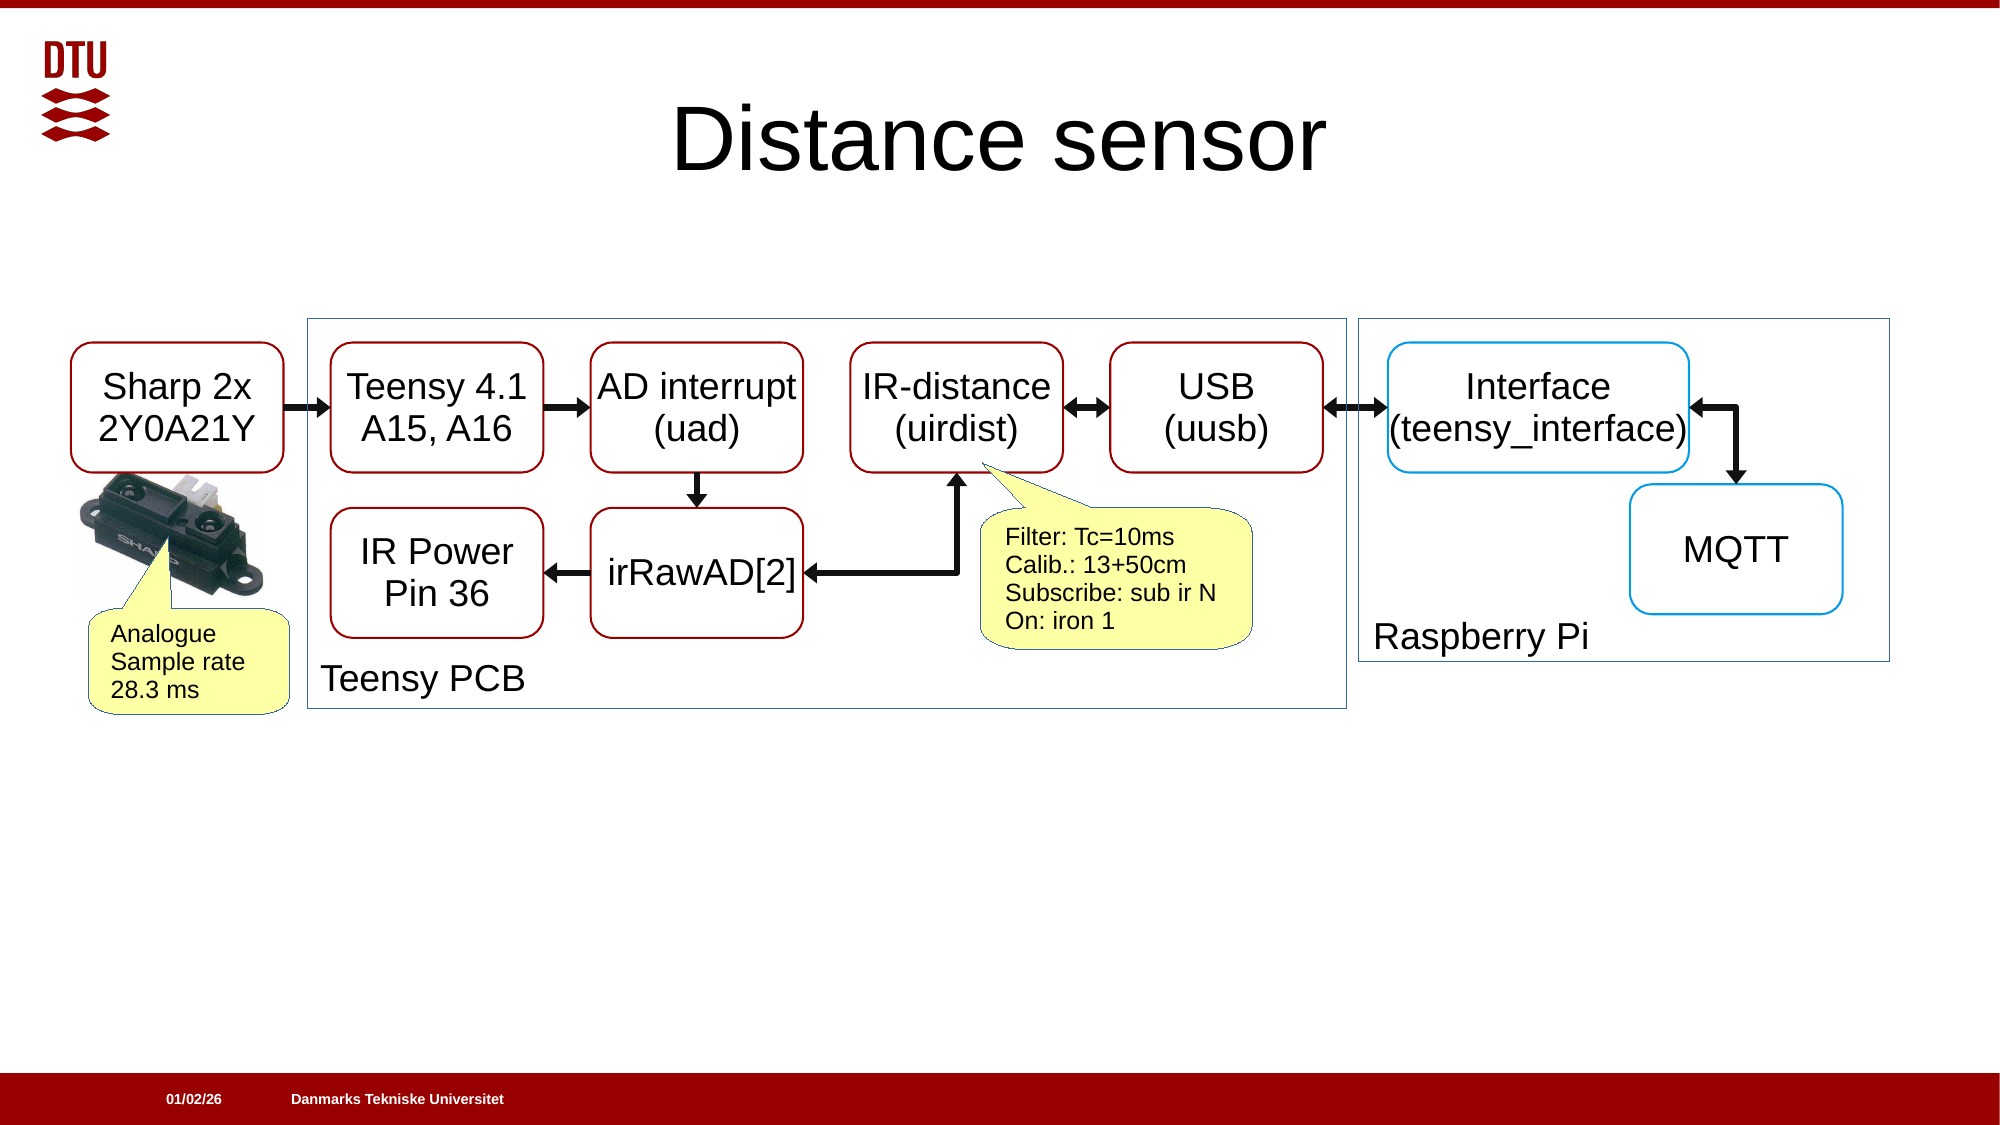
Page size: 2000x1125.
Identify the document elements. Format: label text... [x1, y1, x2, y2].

text_box Interface (teensy_interface) [1387, 342, 1690, 473]
title Distance sensor [99, 44, 1900, 233]
text_box Teensy PCB [308, 649, 567, 707]
text_box Analogue Sample rate 28.3 ms [88, 536, 290, 715]
text_box irRawAD[2] [590, 507, 804, 638]
text_box AD interrupt (uad) [590, 342, 804, 473]
text_box USB (uusb) [1110, 342, 1323, 473]
text_box MQTT [1629, 484, 1843, 615]
picture [78, 468, 265, 603]
text_box Teensy 4.1 A15, A16 [330, 342, 544, 473]
text_box IR Power Pin 36 [330, 507, 544, 638]
text_box IR-distance (uirdist) [850, 342, 1064, 473]
text_box Filter: Tc=10ms Calib.: 13+50cm Subscribe: sub ir N On: iron 1 [980, 462, 1253, 650]
text_box Sharp 2x 2Y0A21Y [70, 342, 284, 473]
text_box Raspberry Pi [1358, 608, 1605, 666]
